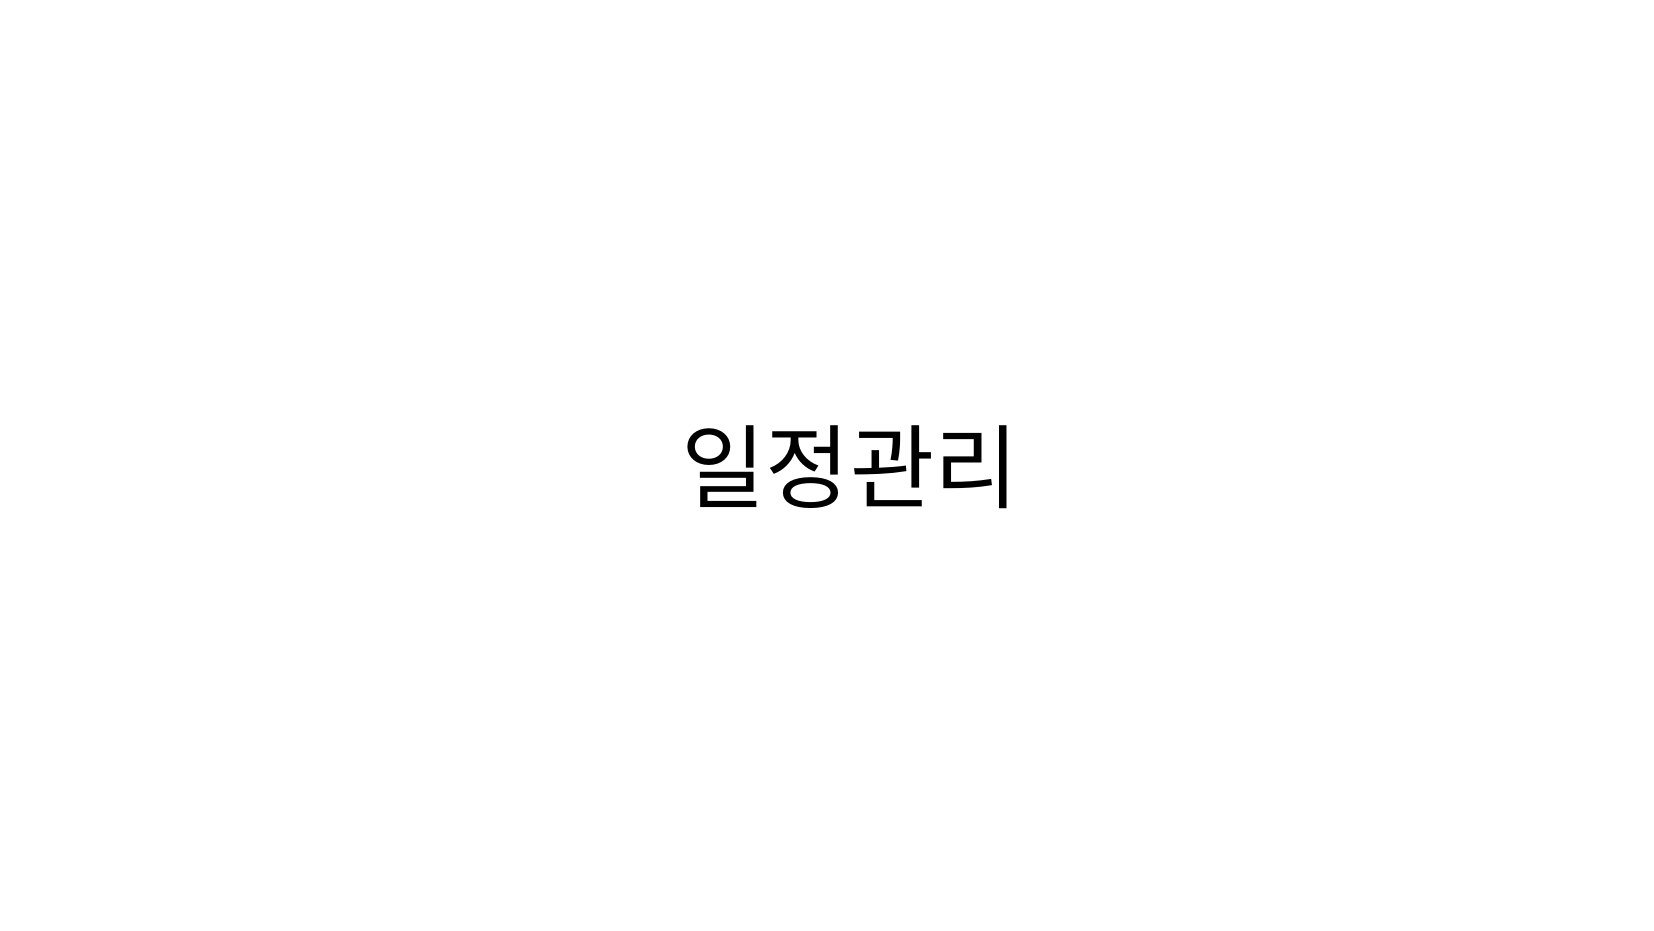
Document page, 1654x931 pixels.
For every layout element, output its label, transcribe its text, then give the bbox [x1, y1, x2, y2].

title 일정관리 [106, 383, 1595, 540]
